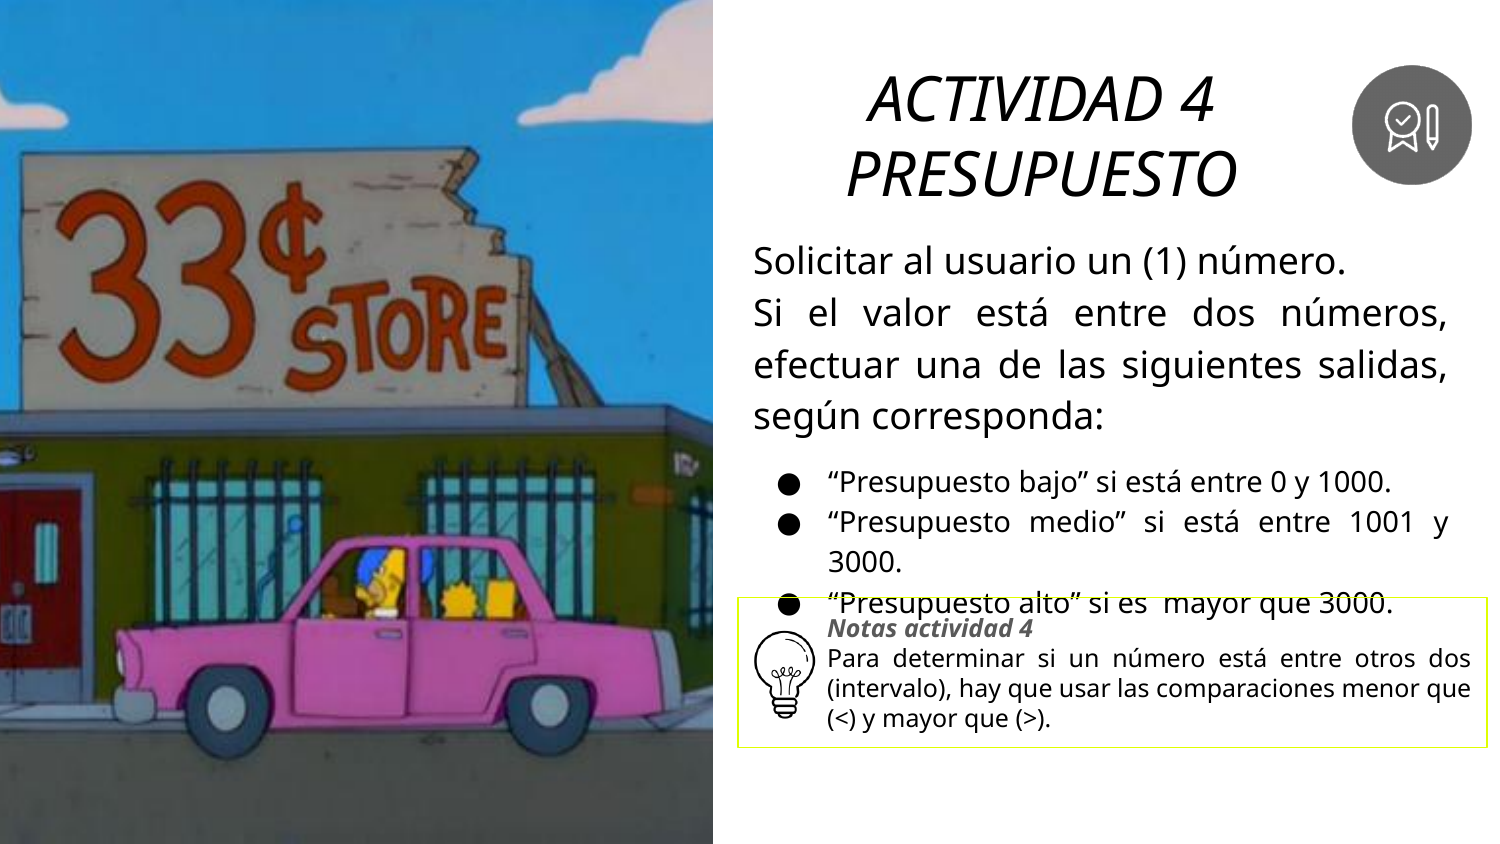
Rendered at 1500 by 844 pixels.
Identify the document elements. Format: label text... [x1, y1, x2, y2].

text_box Solicitar al usuario un (1) número. Si el valor está entre dos números, efectuar una de las siguientes salidas, según corresponda: “Presupuesto bajo” si está entre 0 y 1000. “Presupuesto medio” si está entre 1001 y 3000. “Presupuesto alto” si es mayor que 3000. [738, 215, 1464, 597]
picture [1352, 65, 1472, 185]
picture [750, 627, 817, 720]
text_box ACTIVIDAD 4 PRESUPUESTO [731, 43, 1353, 206]
picture [0, 0, 713, 844]
text_box Notas actividad 4 Para determinar si un número está entre otros dos (intervalo), hay que usar las comparaciones menor que (<) y mayor que (>). [738, 597, 1488, 748]
